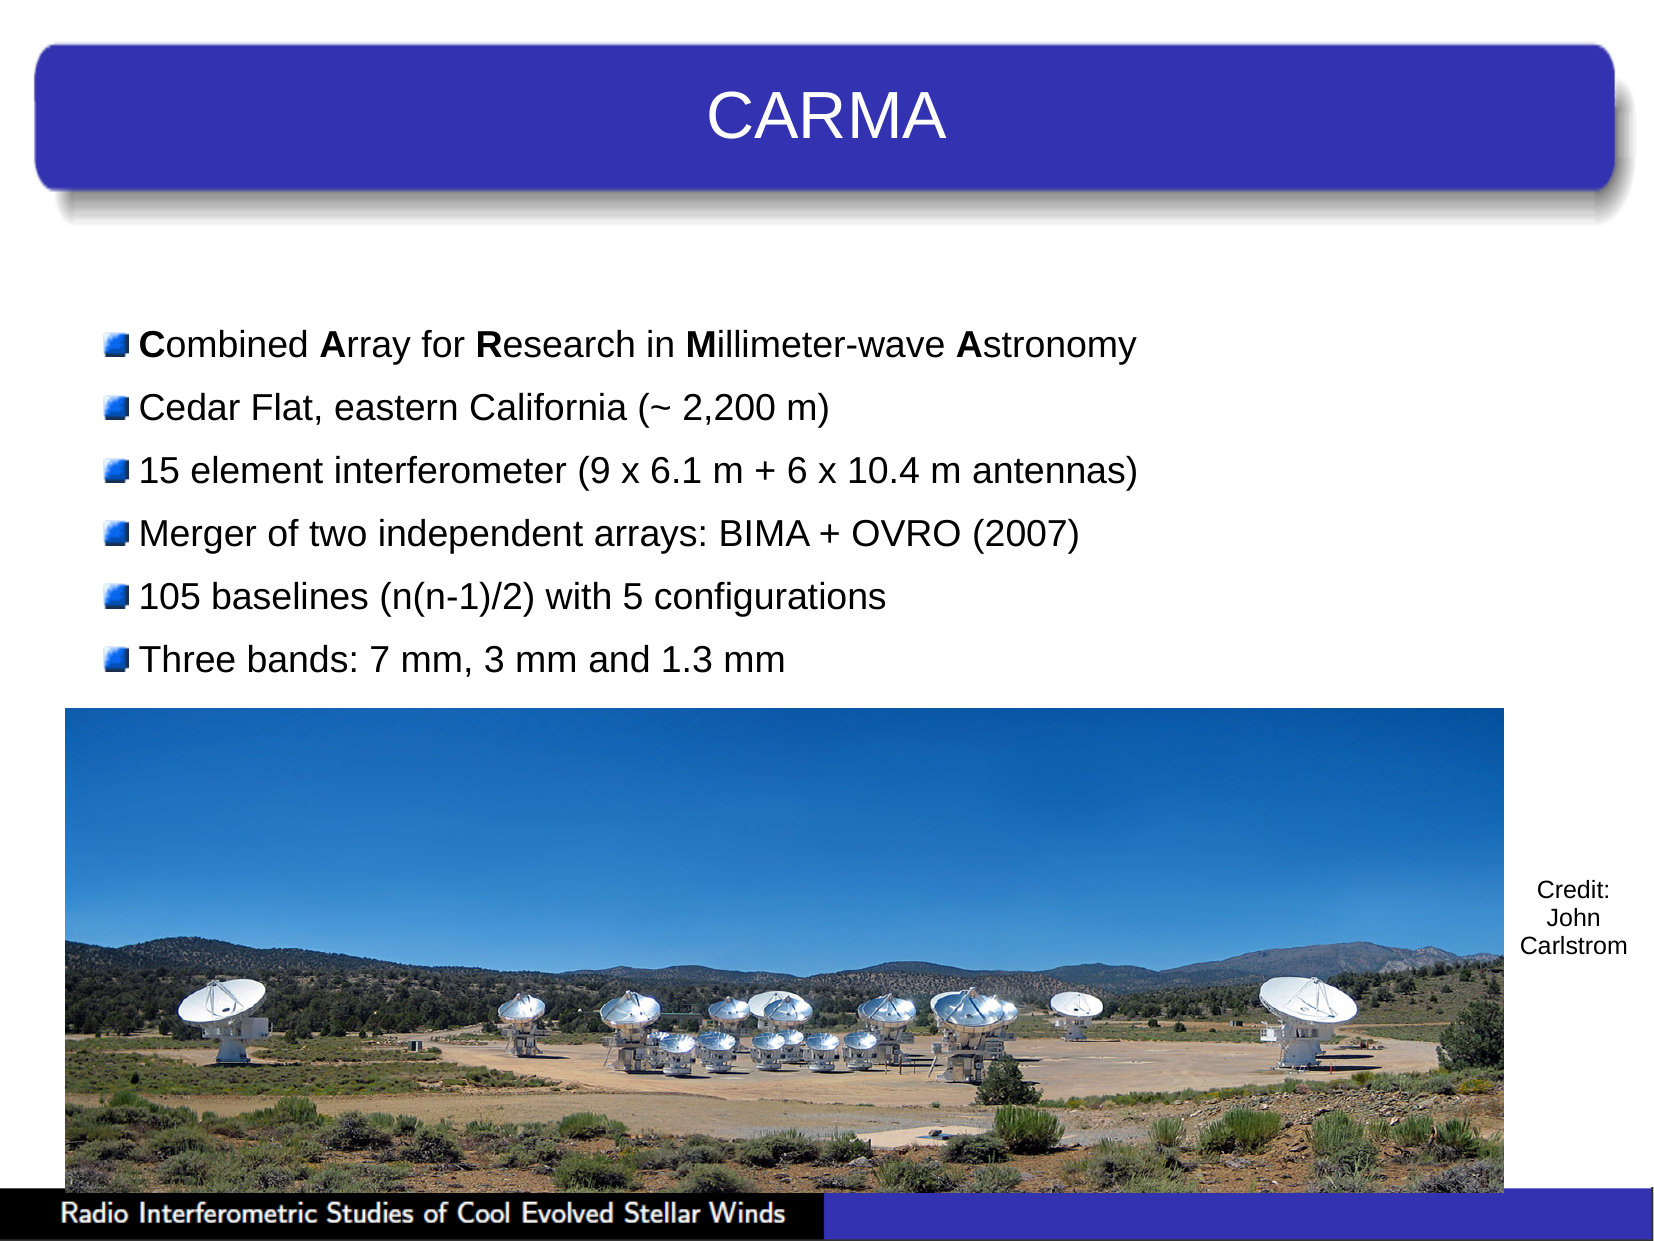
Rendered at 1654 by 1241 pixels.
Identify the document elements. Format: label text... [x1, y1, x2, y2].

text_box Credit: John Carlstrom [1500, 868, 1648, 987]
picture [103, 667, 129, 672]
text_box Combined Array for Research in Millimeter-wave Astronomy Cedar Flat, eastern California (~ 2,200 m) 15 element interferometer (9 x 6.1 m + 6 x 10.4 m antennas) Merger of two independent arrays: BIMA + OVRO (2007) 105 baselines (n(n-1)/2) with 5 configurations Three bands: 7 mm, 3 mm and 1.3 mm [88, 295, 1536, 667]
text_box CARMA [59, 70, 1595, 189]
picture [23, 29, 1648, 237]
picture [0, 708, 1654, 1241]
